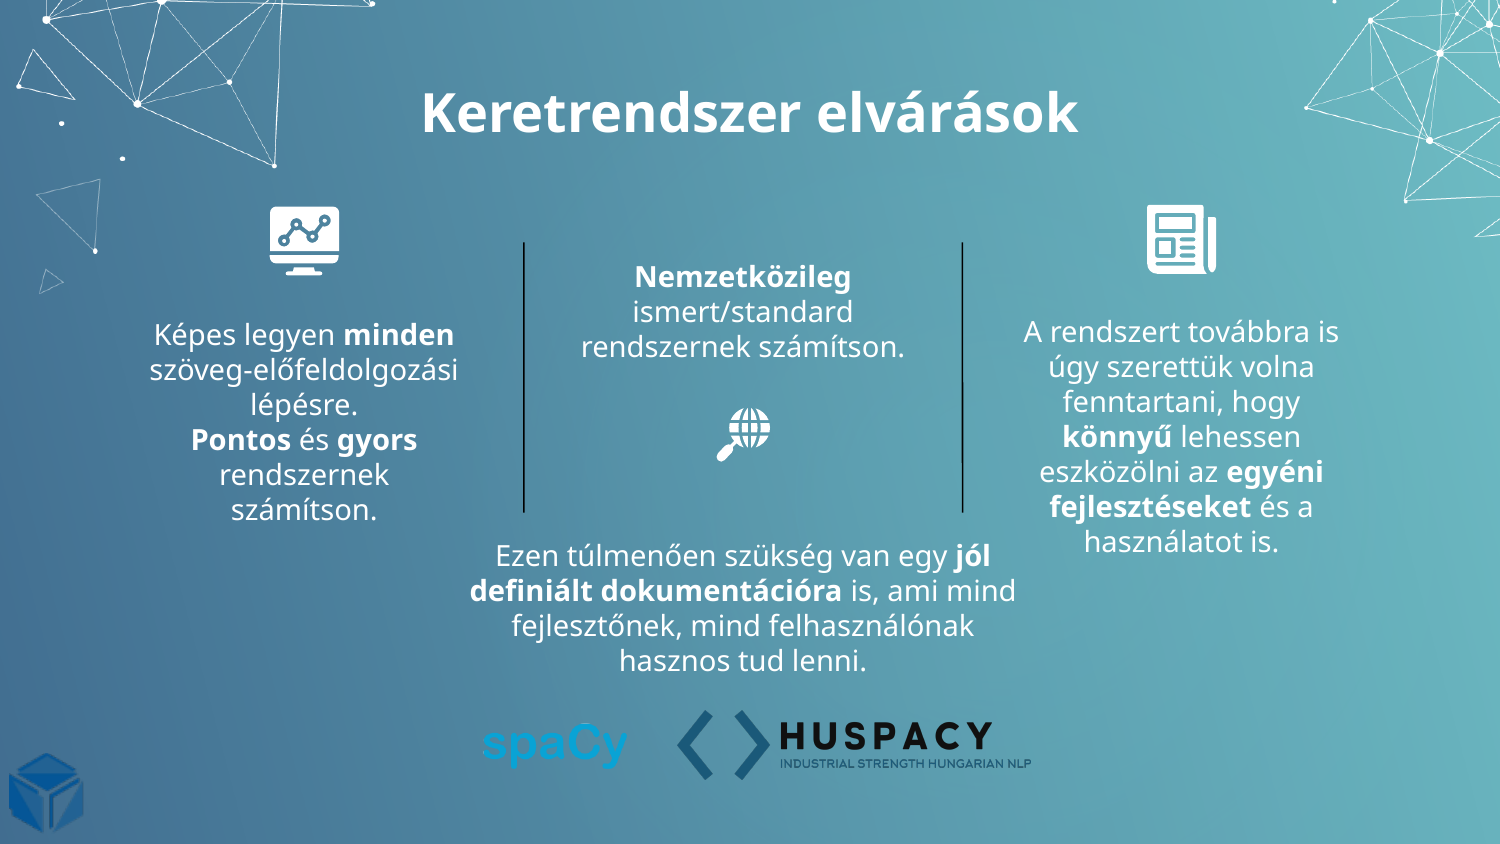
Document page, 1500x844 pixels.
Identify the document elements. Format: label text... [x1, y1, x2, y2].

subtitle A rendszert továbbra is úgy szerettük volna fenntartani, hogy könnyű lehessen eszközölni az egyéni fejlesztéseket és a használatot is. [999, 298, 1364, 563]
text_box [730, 408, 744, 420]
text_box [751, 435, 757, 448]
subtitle Nemzetközileg ismert/standard rendszernek számítson. [561, 243, 926, 357]
text_box [285, 267, 323, 276]
text_box [1147, 204, 1207, 274]
text_box [741, 423, 748, 433]
text_box [742, 435, 748, 448]
text_box [270, 206, 340, 252]
text_box [729, 423, 739, 433]
text_box [755, 408, 769, 421]
text_box [751, 423, 758, 433]
text_box [269, 255, 339, 264]
title Keretrendszer elvárások [322, 32, 1178, 189]
text_box [751, 407, 757, 420]
text_box [742, 407, 748, 420]
text_box [760, 423, 771, 433]
text_box [716, 435, 744, 462]
subtitle Ezen túlmenően szükség van egy jól definiált dokumentációra is, ami mind fejlesztőnek, mind felhasználónak hasznos tud lenni. [443, 522, 1043, 660]
picture [0, 0, 1500, 844]
text_box [755, 435, 769, 448]
subtitle Képes legyen minden szöveg-előfeldolgozási lépésre. Pontos és gyors rendszernek számítson. [130, 301, 479, 519]
text_box [1208, 217, 1217, 273]
